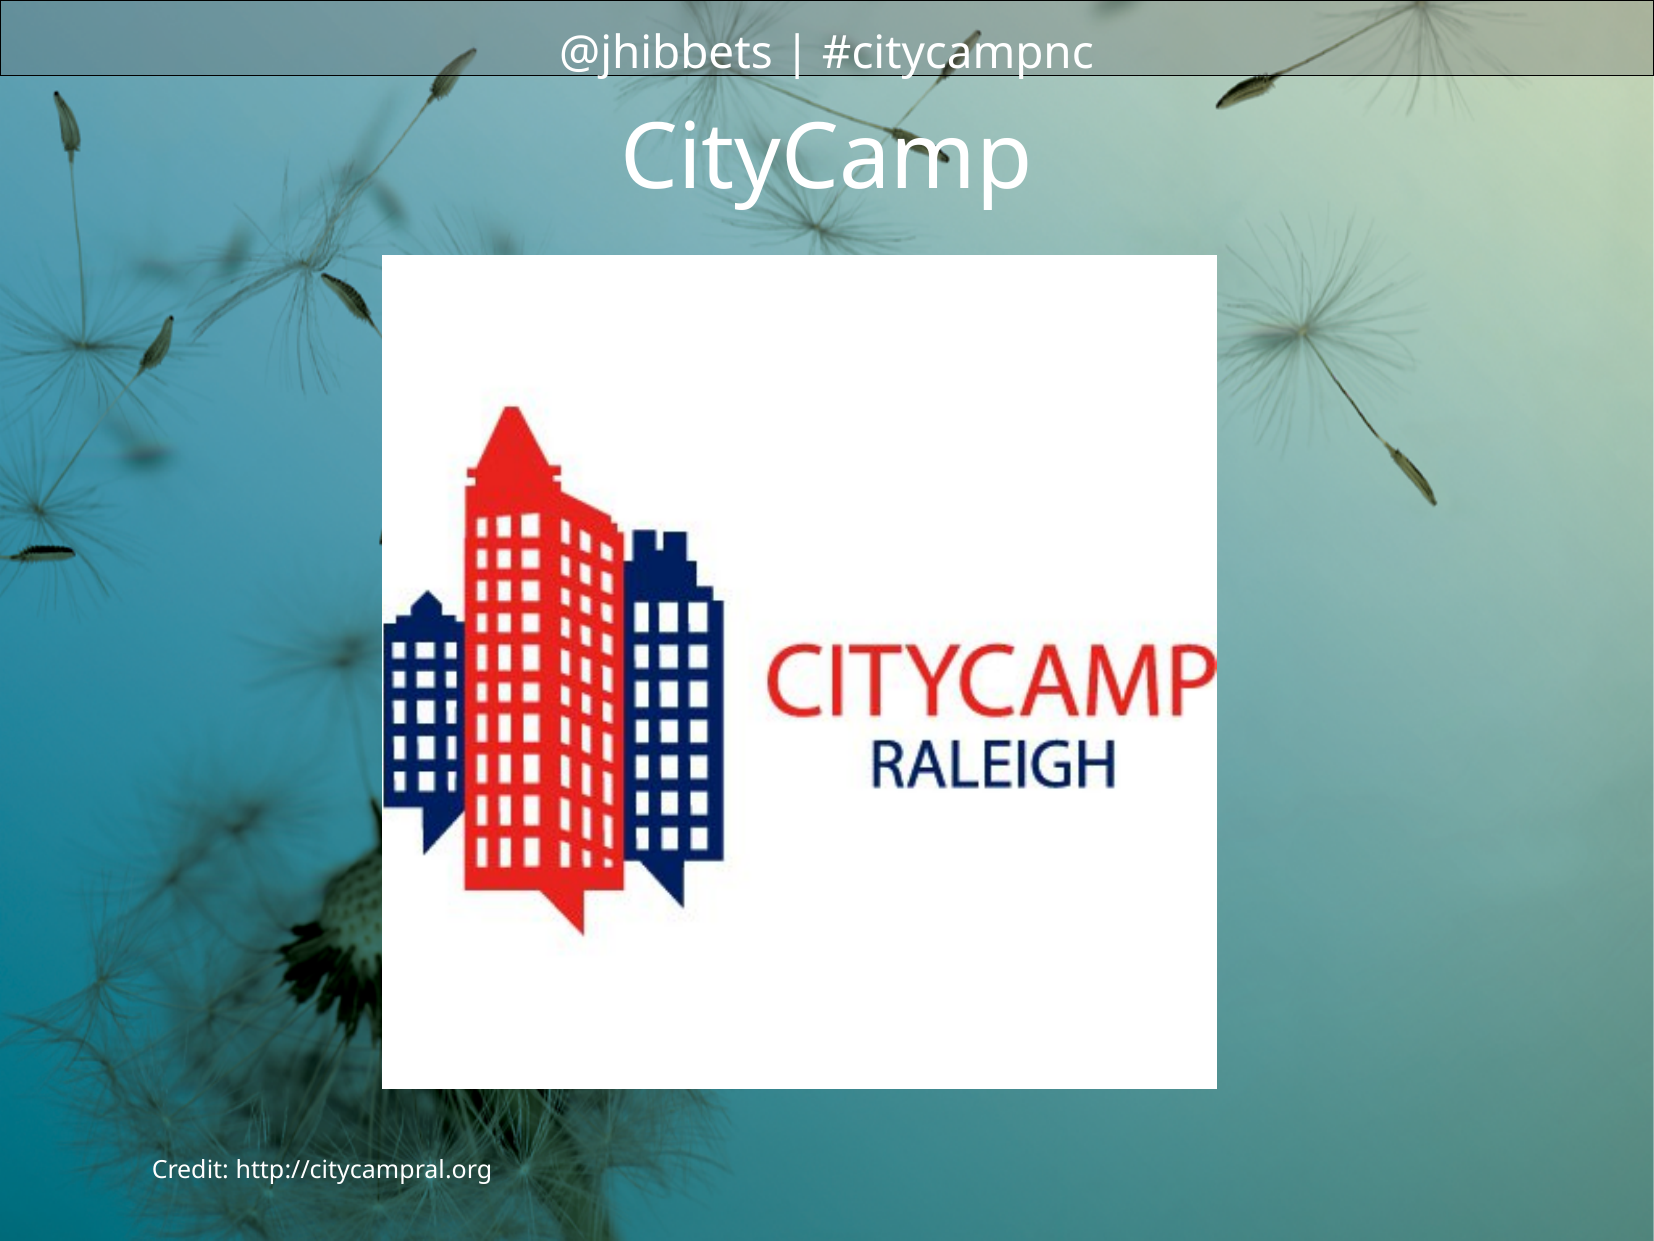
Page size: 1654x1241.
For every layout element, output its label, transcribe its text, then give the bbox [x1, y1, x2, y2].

title CityCamp [82, 49, 1571, 257]
text_box Credit: http://citycampral.org [137, 1144, 521, 1188]
picture [0, 76, 1654, 1241]
